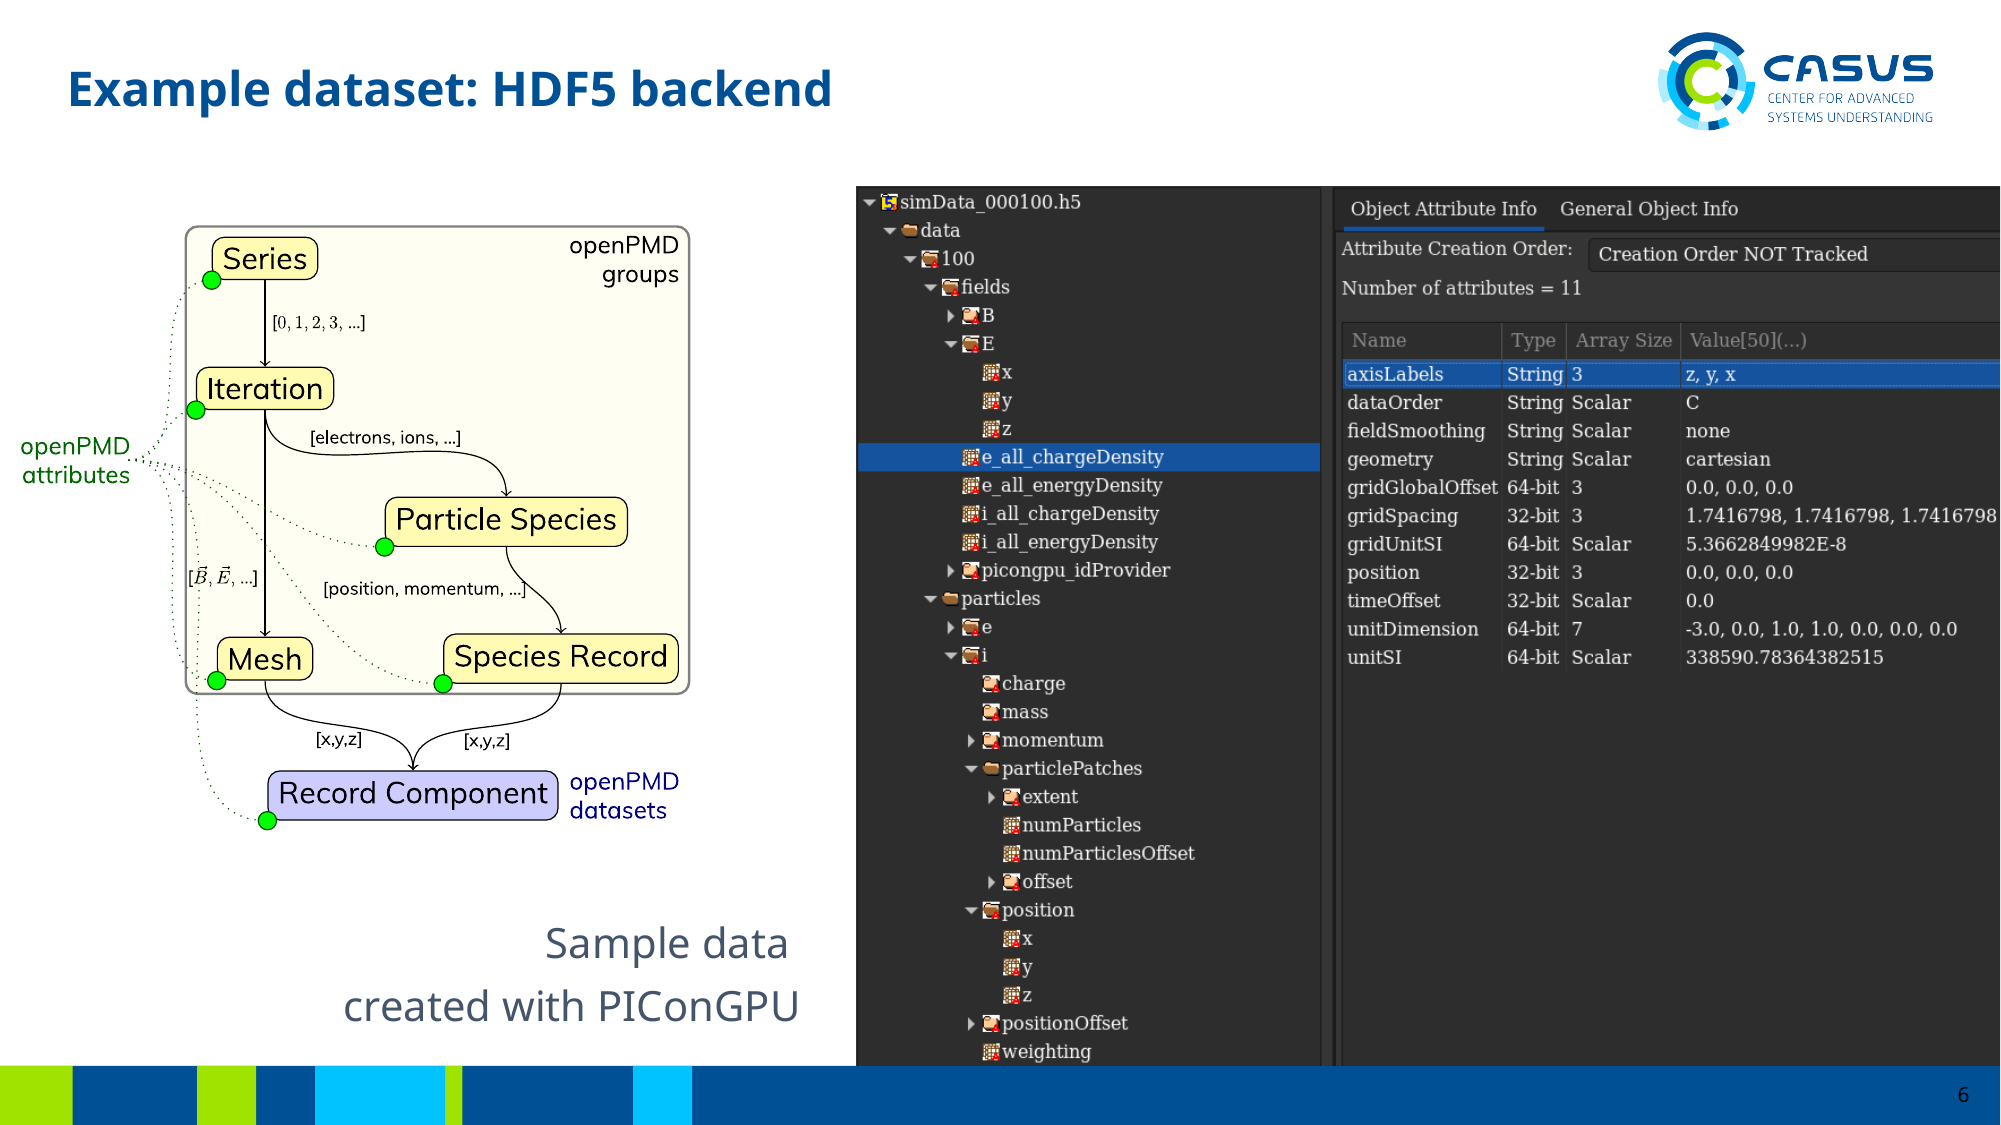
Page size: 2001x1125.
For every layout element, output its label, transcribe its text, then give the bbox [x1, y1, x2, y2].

title Example dataset: HDF5 backend [66, 54, 1621, 121]
picture [0, 224, 703, 832]
picture [1658, 32, 1933, 131]
picture [856, 186, 2001, 1066]
list Sample data created with PIConGPU [0, 908, 801, 1034]
